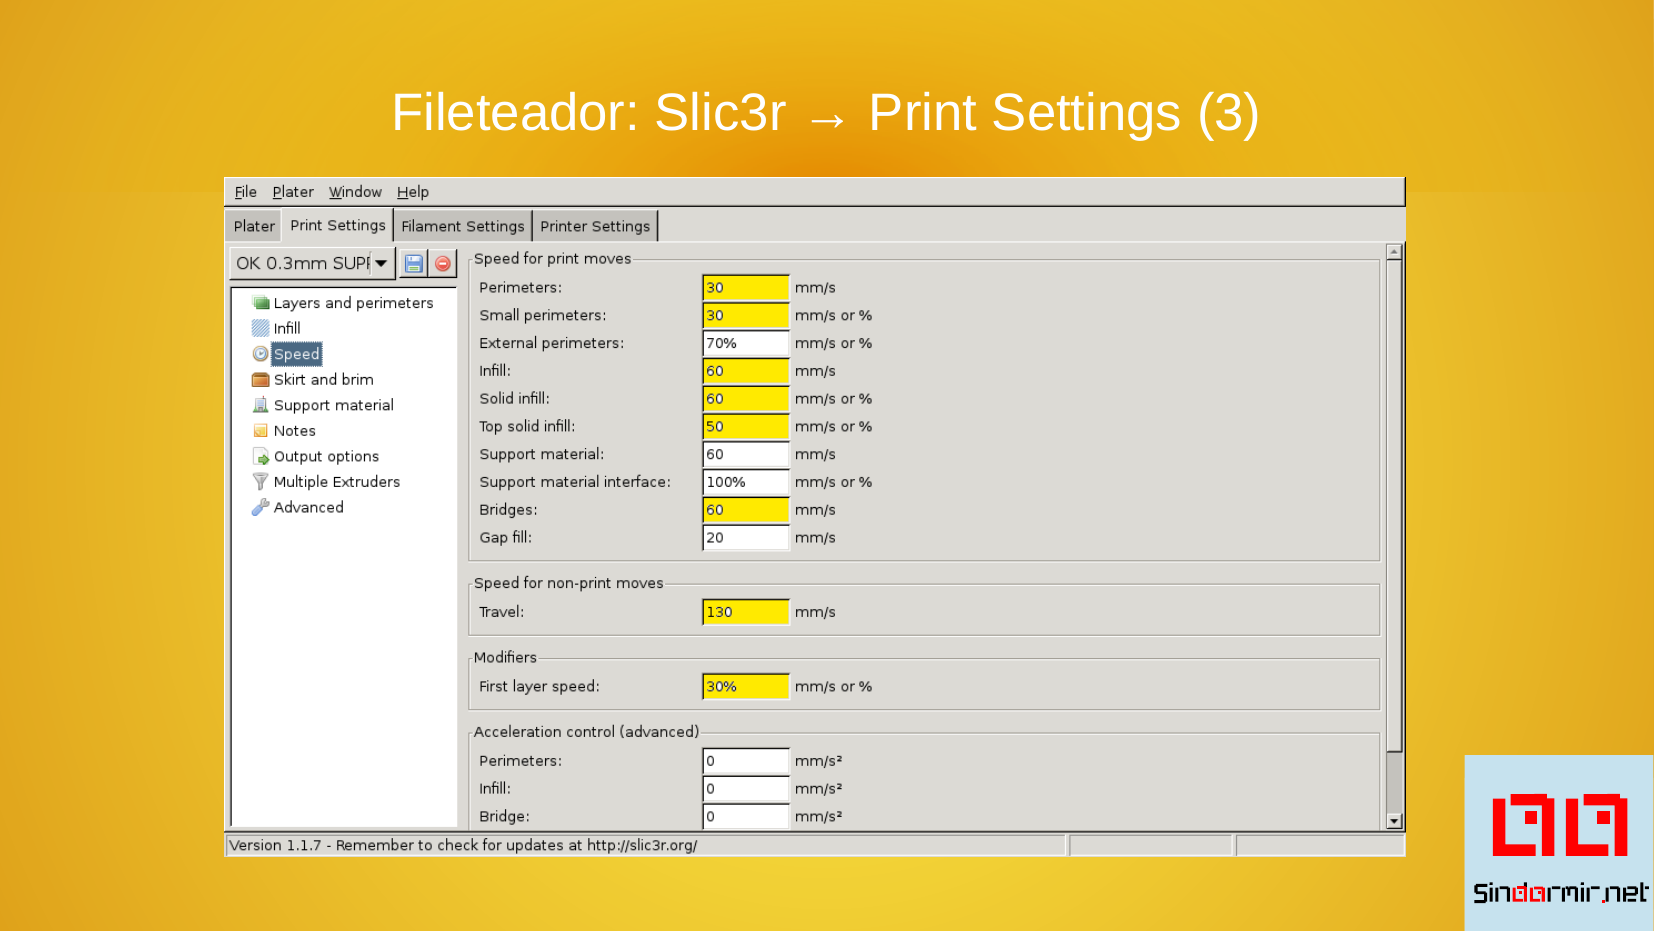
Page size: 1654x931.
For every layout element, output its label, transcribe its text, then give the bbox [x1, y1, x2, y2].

picture [1464, 755, 1654, 931]
title Fileteador: Slic3r → Print Settings (3) [82, 35, 1571, 189]
picture [224, 177, 1406, 857]
